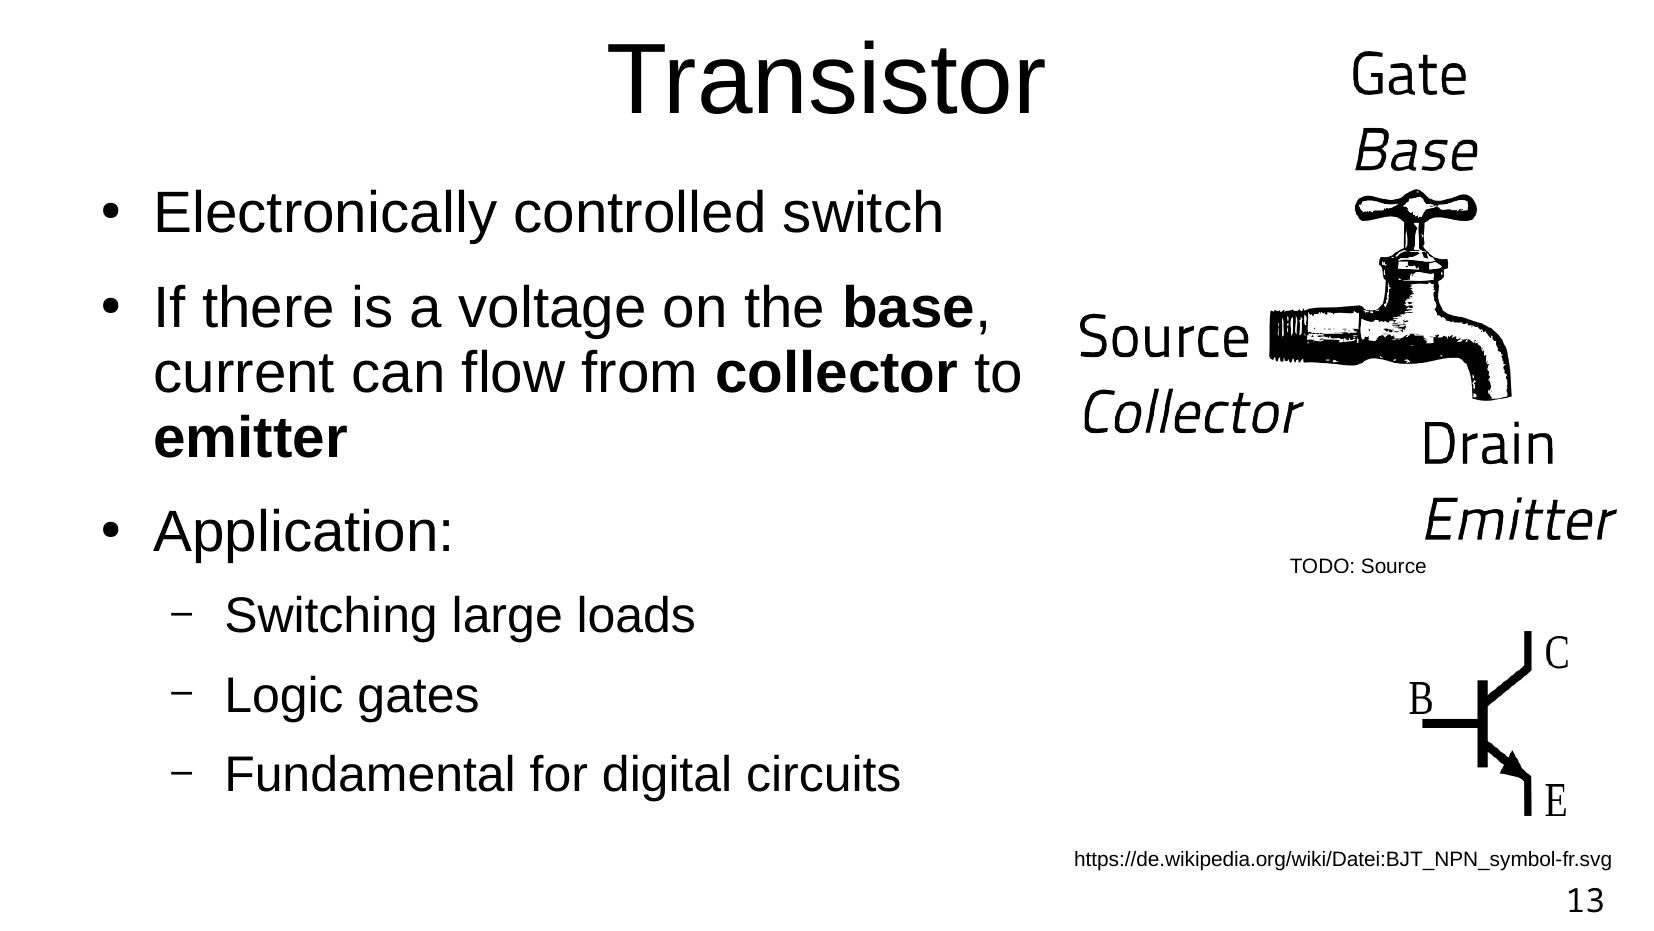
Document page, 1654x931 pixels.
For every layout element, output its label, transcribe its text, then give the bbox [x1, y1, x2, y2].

picture [1080, 51, 1617, 541]
text_box TODO: Source [1275, 546, 1471, 586]
text_box https://de.wikipedia.org/wiki/Datei:BJT_NPN_symbol-fr.svg [1059, 840, 1636, 879]
picture [1408, 624, 1572, 826]
title Transistor [82, 1, 1571, 157]
list Electronically controlled switch If there is a voltage on the base, current can flow from collector to emitter Application: Switching large loads Logic gates Fundamental for digital circuits [82, 180, 1066, 811]
